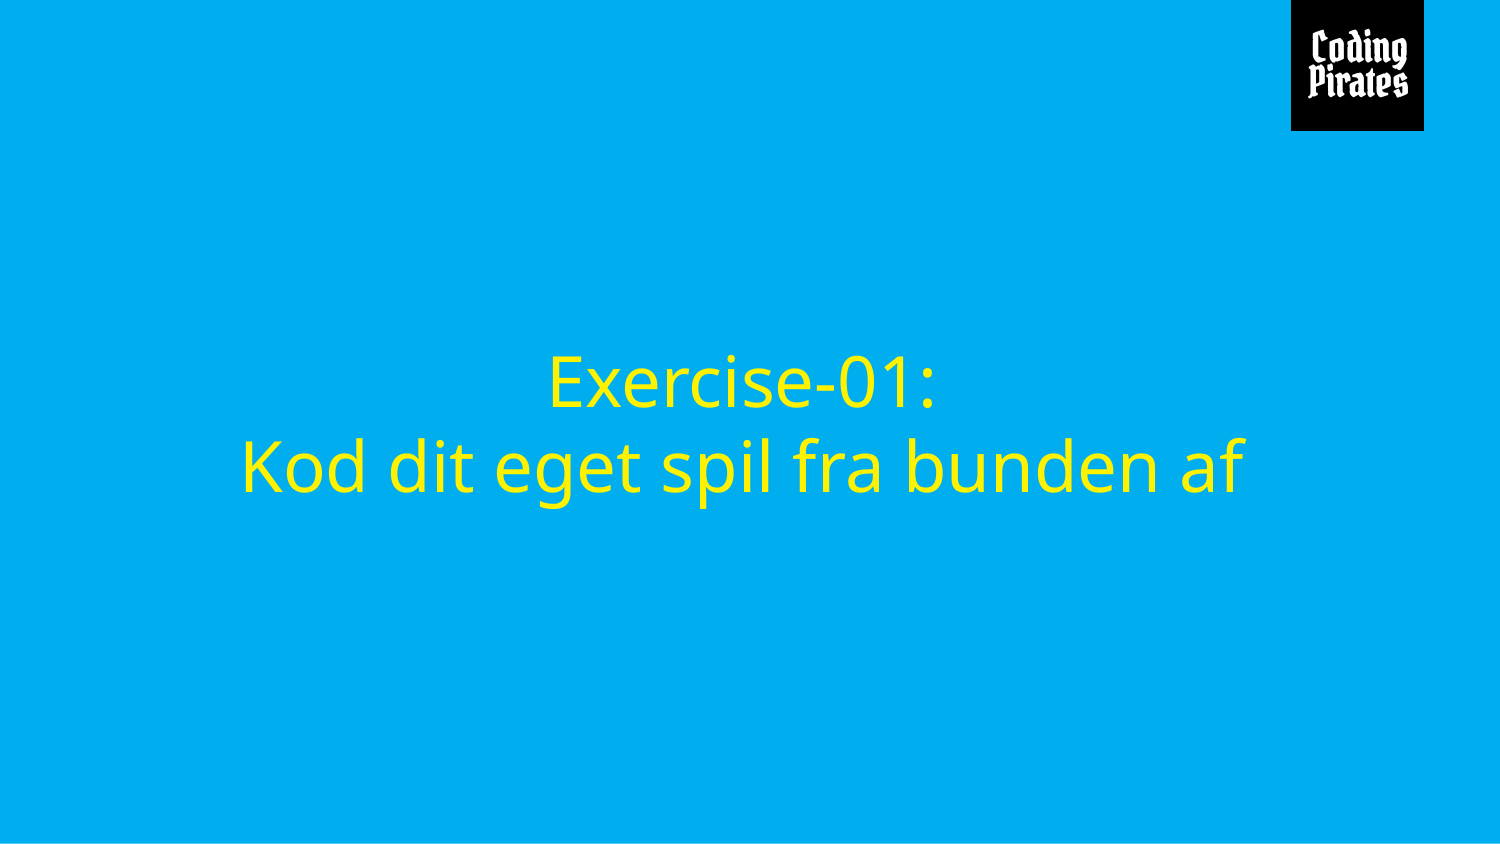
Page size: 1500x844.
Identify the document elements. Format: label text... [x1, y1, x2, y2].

picture [1292, 0, 1423, 130]
title Exercise-01: Kod dit eget spil fra bunden af [12, 352, 1472, 491]
